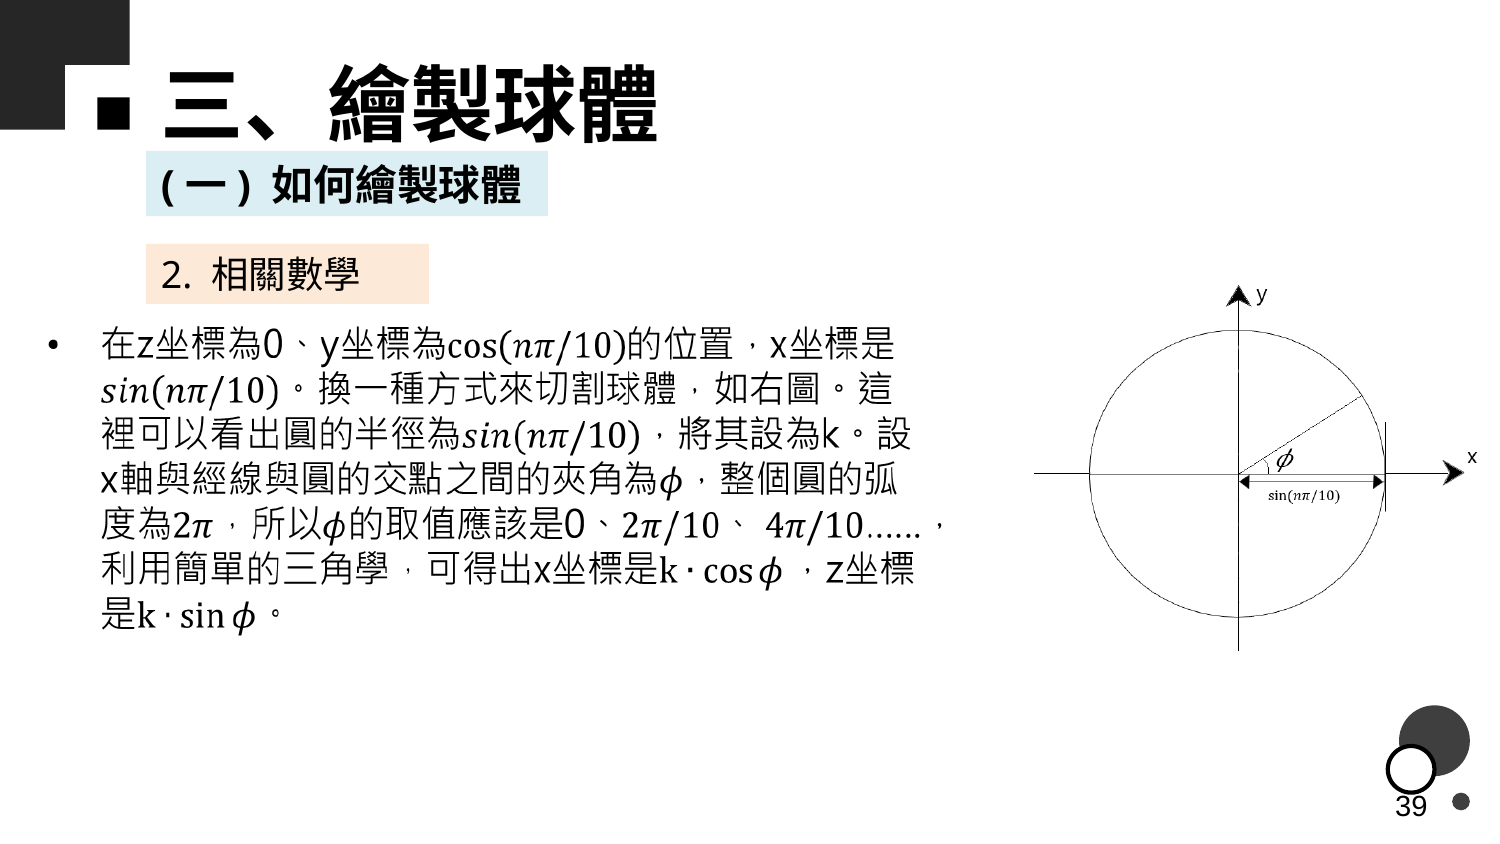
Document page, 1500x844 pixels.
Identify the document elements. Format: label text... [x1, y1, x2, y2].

text_box [1387, 705, 1470, 782]
text_box (一) 如何繪製球體 [145, 150, 548, 217]
text_box [1452, 792, 1470, 811]
picture [1033, 282, 1482, 655]
text_box 2. 相關數學 [145, 243, 429, 304]
title 三、繪製球體 [145, 32, 1105, 173]
slide_number <number> [1092, 782, 1443, 827]
text_box [97, 97, 130, 130]
text_box [0, 0, 130, 130]
text_box [14, 306, 979, 729]
